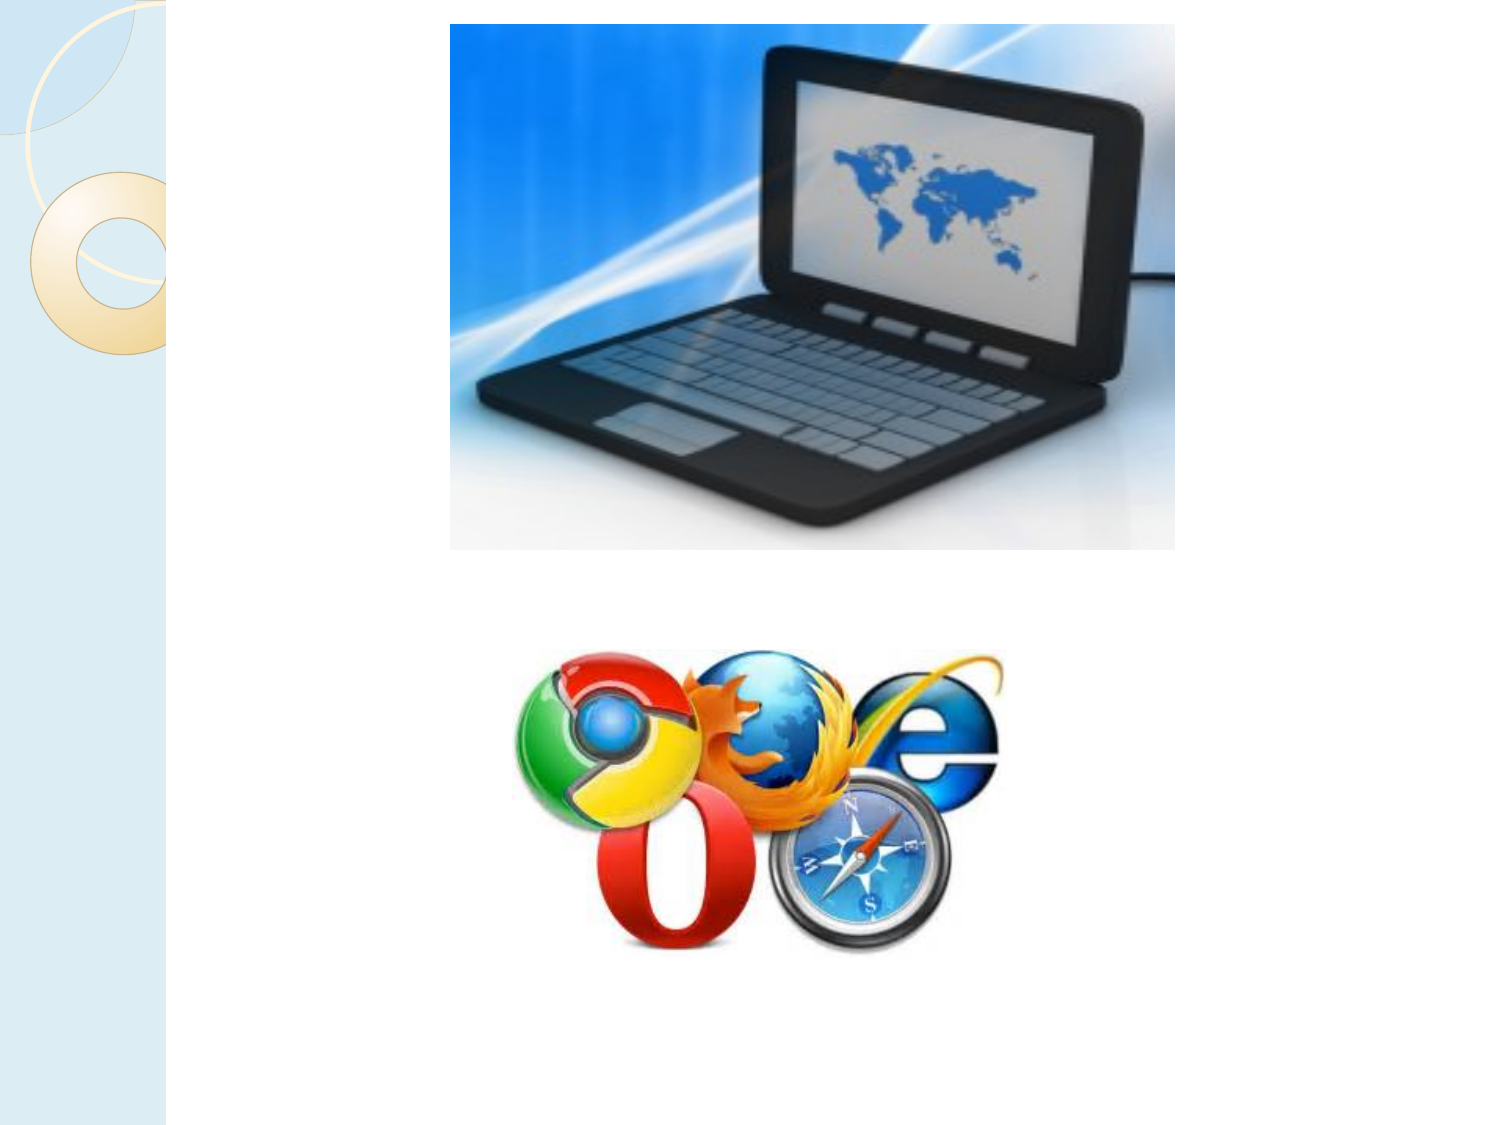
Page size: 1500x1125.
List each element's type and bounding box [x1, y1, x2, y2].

picture [512, 649, 1007, 958]
picture [450, 24, 1175, 550]
